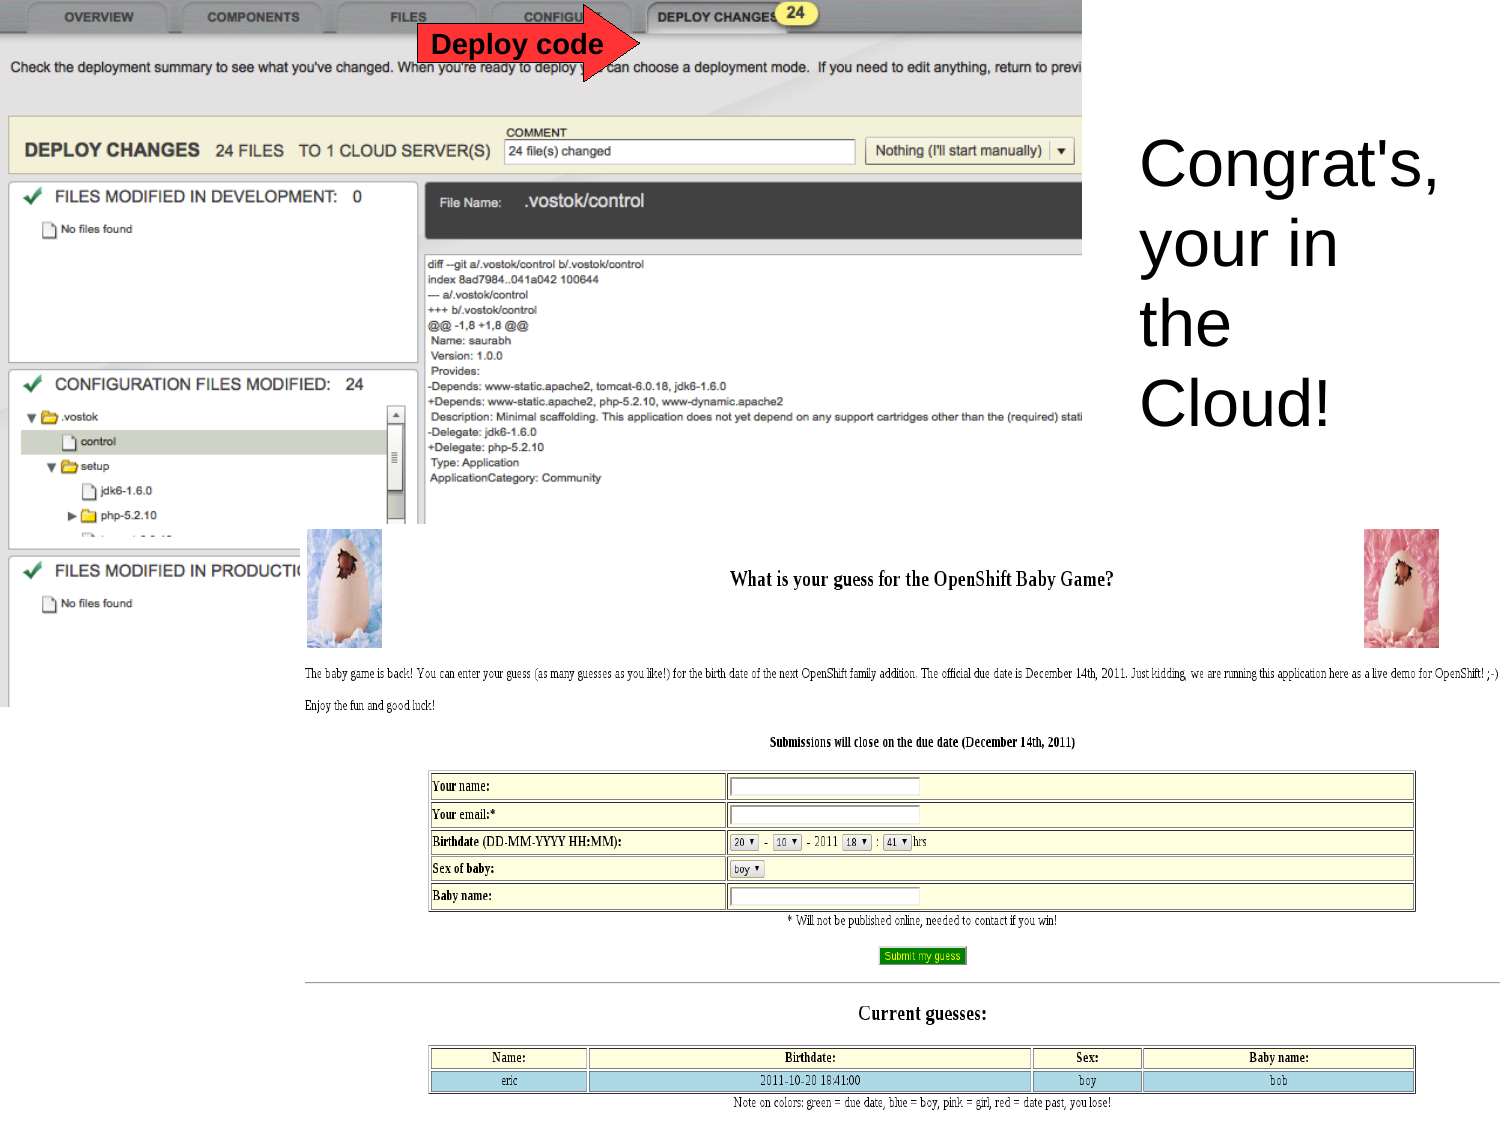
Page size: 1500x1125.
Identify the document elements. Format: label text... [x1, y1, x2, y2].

picture [0, 0, 1500, 1125]
text_box Congrat's, your in the Cloud! [1125, 112, 1463, 448]
text_box Deploy code [417, 4, 640, 82]
